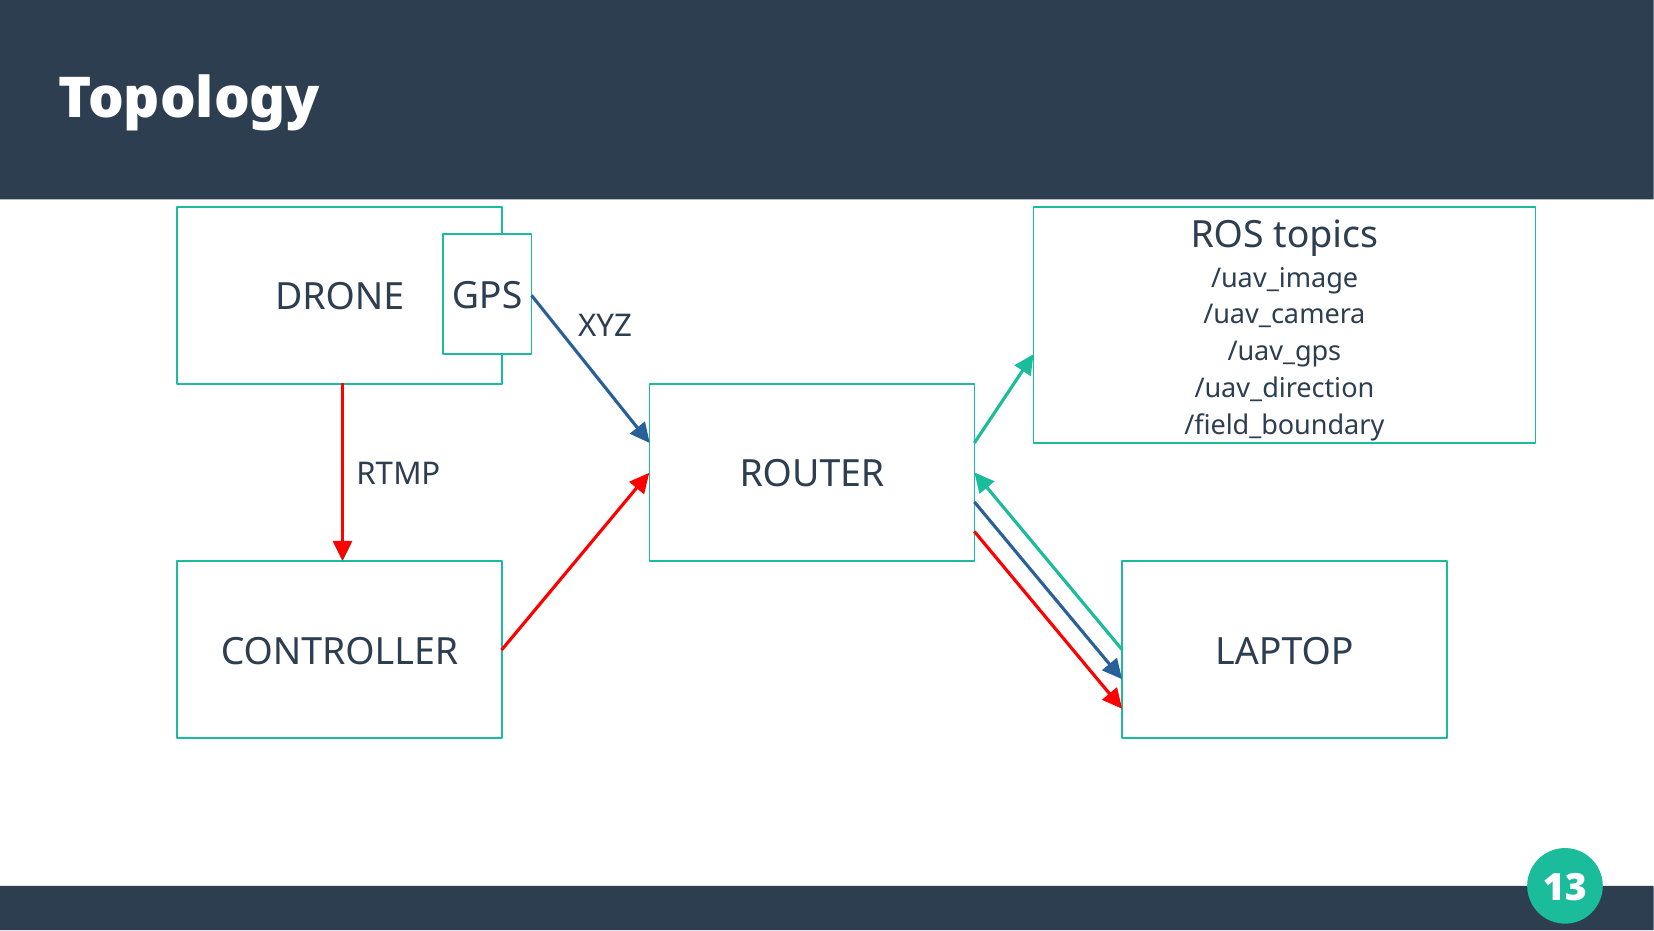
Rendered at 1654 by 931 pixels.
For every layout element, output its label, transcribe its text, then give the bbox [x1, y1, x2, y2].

text_box ROS topics /uav_image /uav_camera /uav_gps /uav_direction /field_boundary [1033, 206, 1536, 443]
text_box LAPTOP [1122, 561, 1447, 739]
text_box ROUTER [649, 383, 975, 562]
text_box RTMP [295, 442, 502, 502]
text_box CONTROLLER [177, 561, 502, 739]
text_box DRONE [177, 206, 502, 384]
text_box GPS [442, 234, 532, 355]
title Topology [59, 37, 1595, 155]
text_box XYZ [501, 295, 709, 355]
